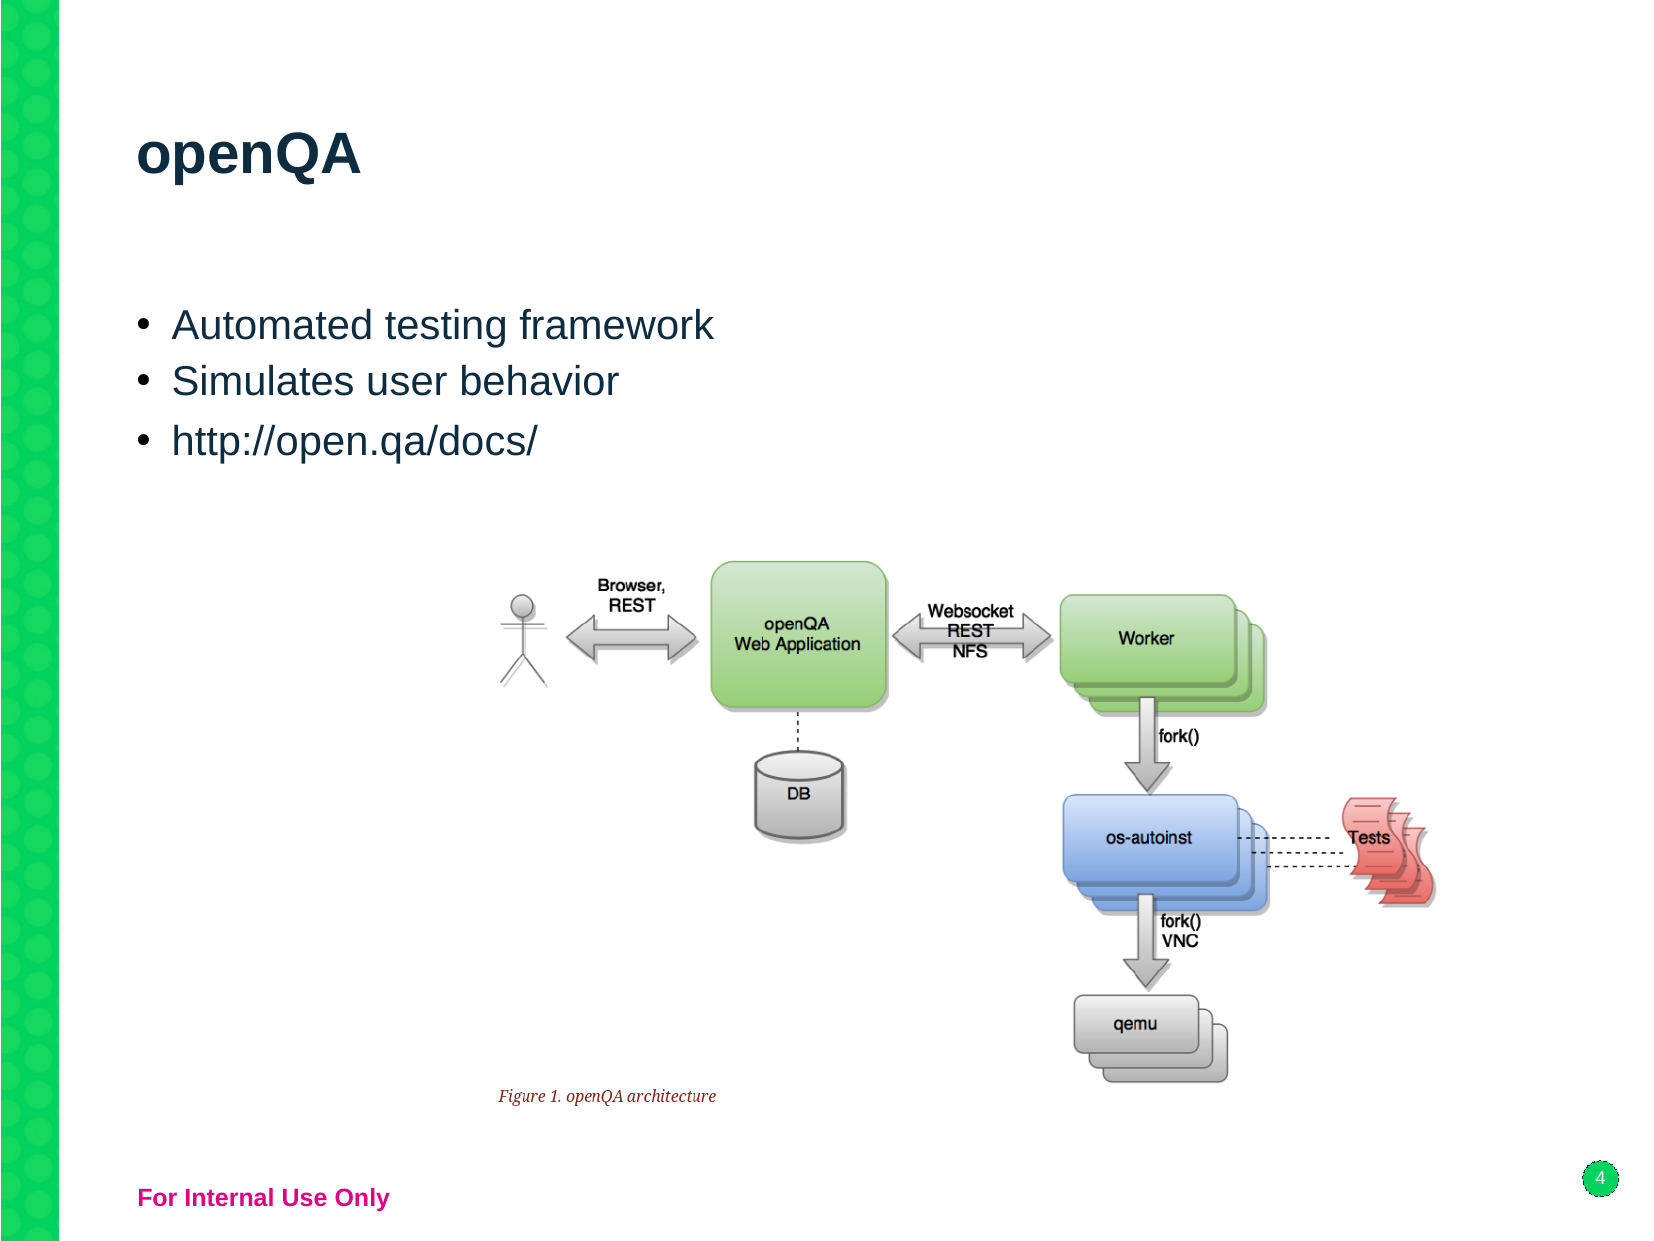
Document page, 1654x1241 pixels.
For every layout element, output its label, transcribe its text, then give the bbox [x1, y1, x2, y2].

picture [1, 0, 59, 1241]
picture [491, 554, 1441, 1108]
title openQA [121, 49, 1531, 257]
text_box For Internal Use Only [122, 1175, 406, 1234]
text_box Simulates user behavior http://open.qa/docs/ [121, 290, 1531, 1100]
